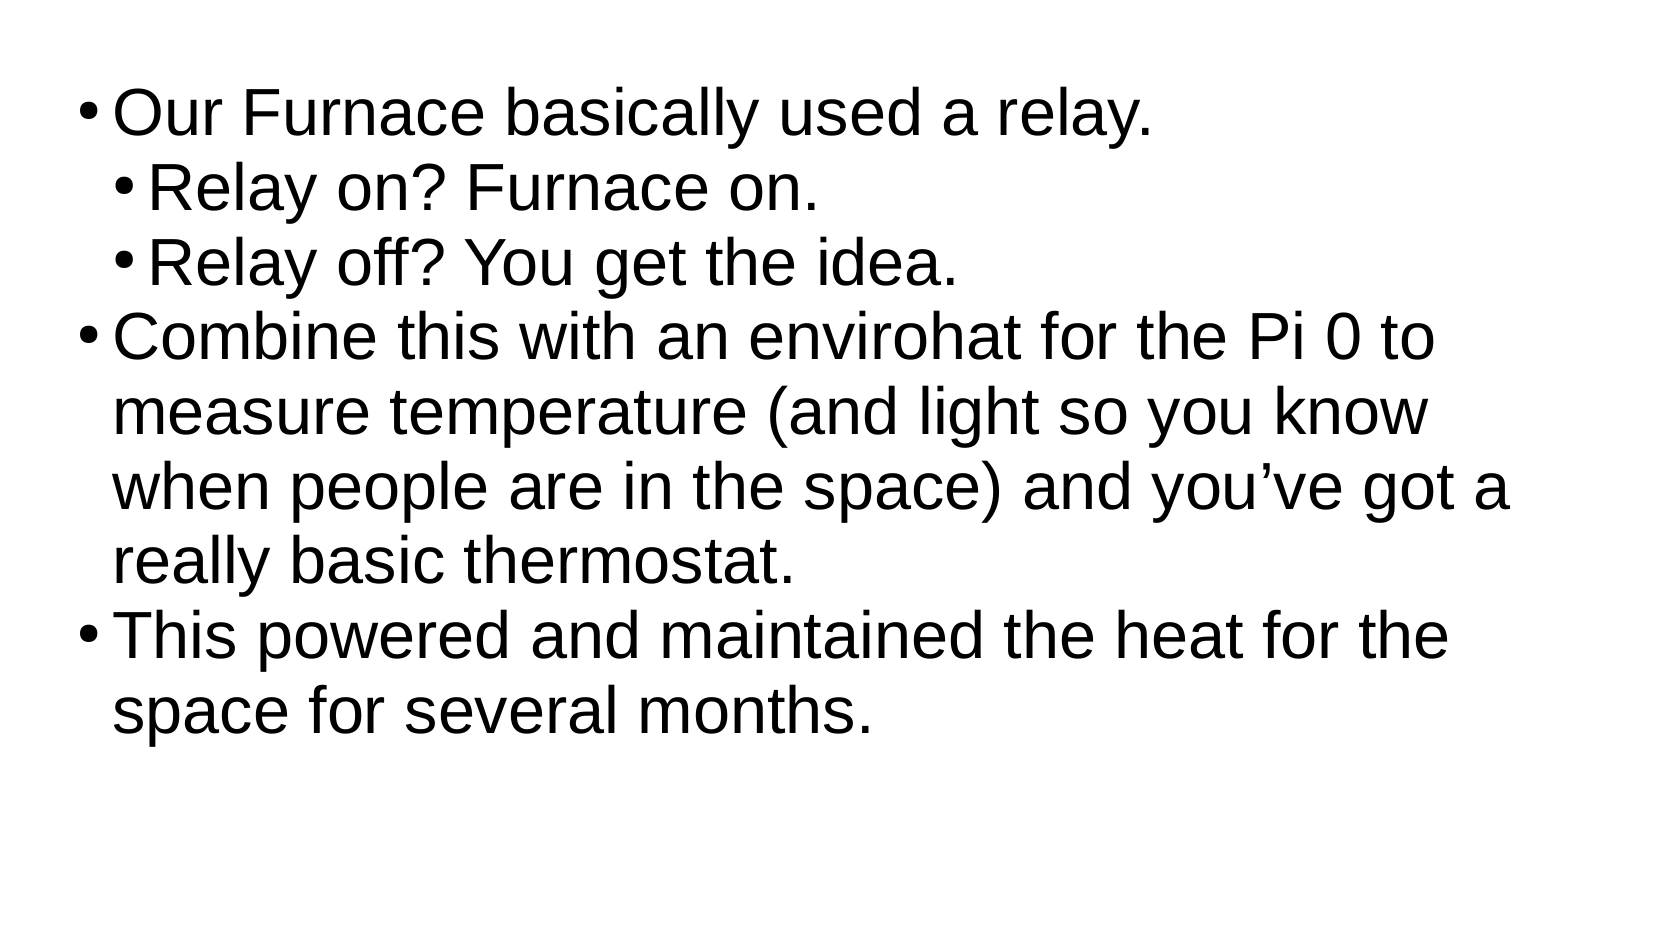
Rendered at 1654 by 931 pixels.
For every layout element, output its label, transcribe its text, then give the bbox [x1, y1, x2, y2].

subtitle Our Furnace basically used a relay. Relay on? Furnace on. Relay off? You get the idea. Combine this with an envirohat for the Pi 0 to measure temperature (and light so you know when people are in the space) and you’ve got a really basic thermostat. This powered and maintained the heat for the space for several months. [76, 75, 1565, 863]
